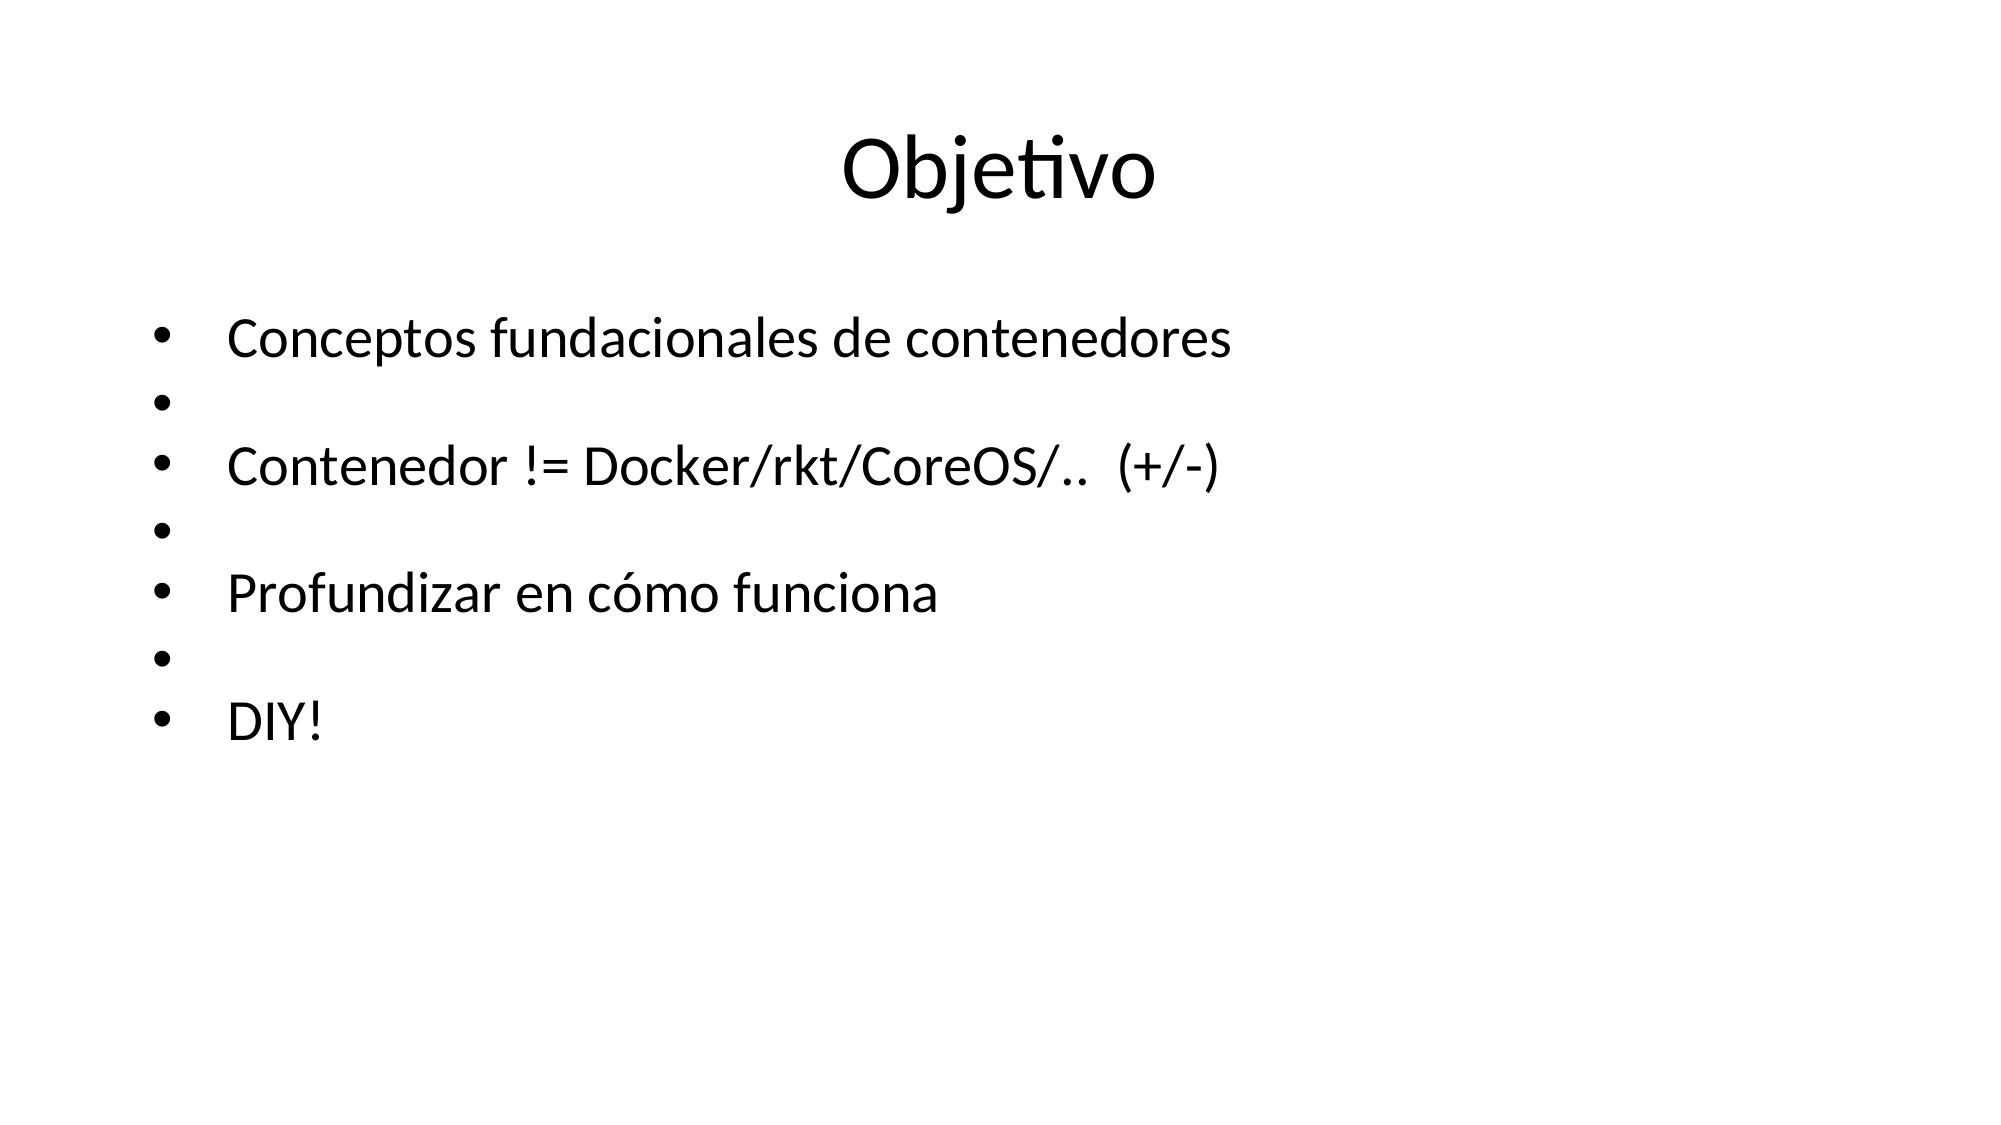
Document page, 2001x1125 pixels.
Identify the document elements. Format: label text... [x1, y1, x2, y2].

title Objetivo [137, 59, 1863, 278]
list Conceptos fundacionales de contenedores Contenedor != Docker/rkt/CoreOS/.. (+/-) Profundizar en cómo funciona DIY! [137, 299, 1863, 1014]
